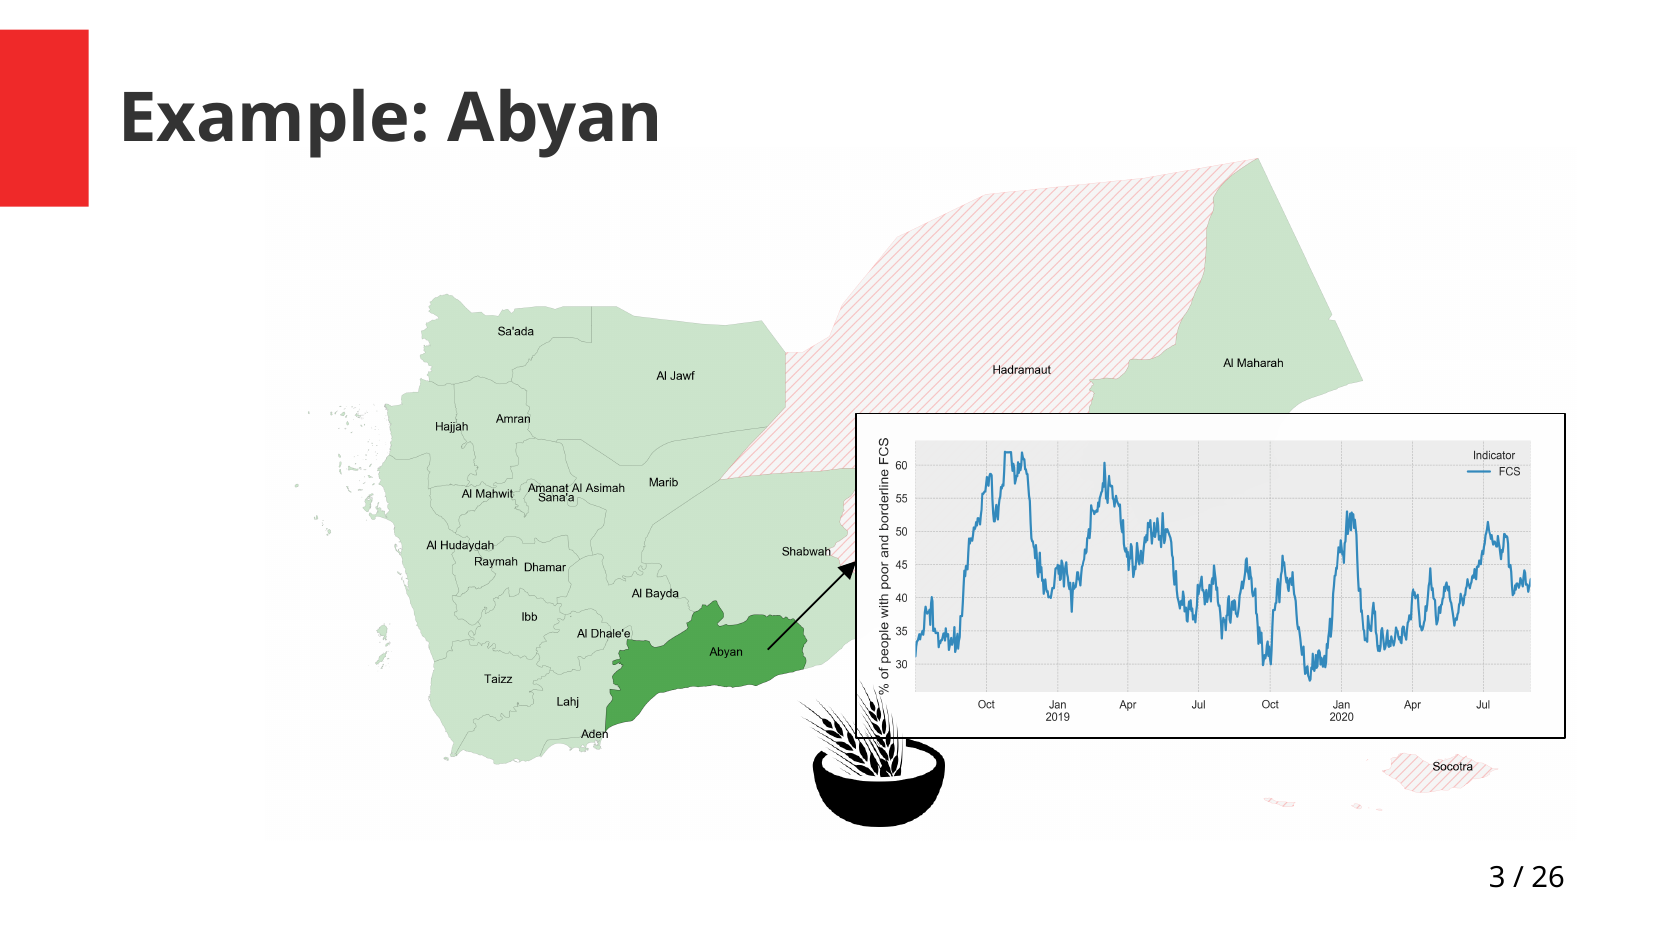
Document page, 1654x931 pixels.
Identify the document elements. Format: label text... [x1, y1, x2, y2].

text_box [856, 413, 1565, 739]
picture [265, 147, 1577, 841]
title Example: Abyan [118, 37, 1571, 193]
